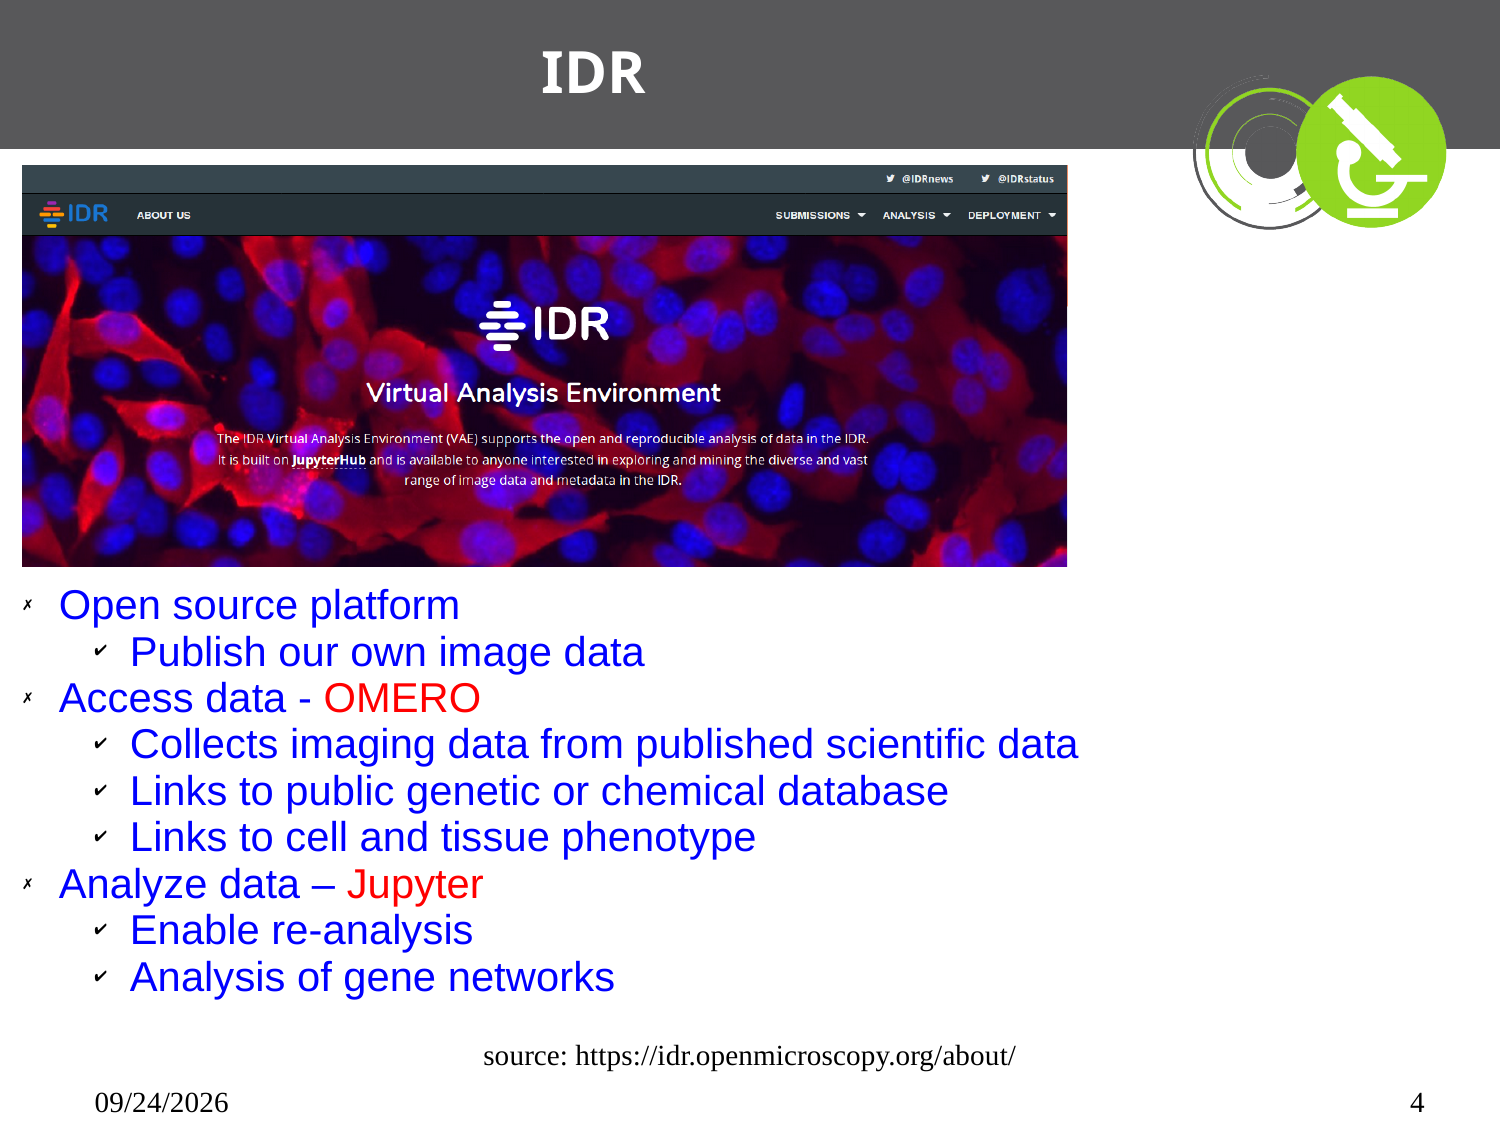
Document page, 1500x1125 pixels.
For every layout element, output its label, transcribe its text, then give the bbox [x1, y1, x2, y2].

picture [1188, 69, 1453, 236]
subtitle Open source platform Publish our own image data Access data - OMERO Collects imaging data from published scientific data Links to public genetic or chemical database Links to cell and tissue phenotype Analyze data – Jupyter Enable re-analysis Analysis of gene networks [23, 581, 1385, 1075]
title IDR [0, 0, 1189, 142]
picture [22, 165, 1068, 567]
